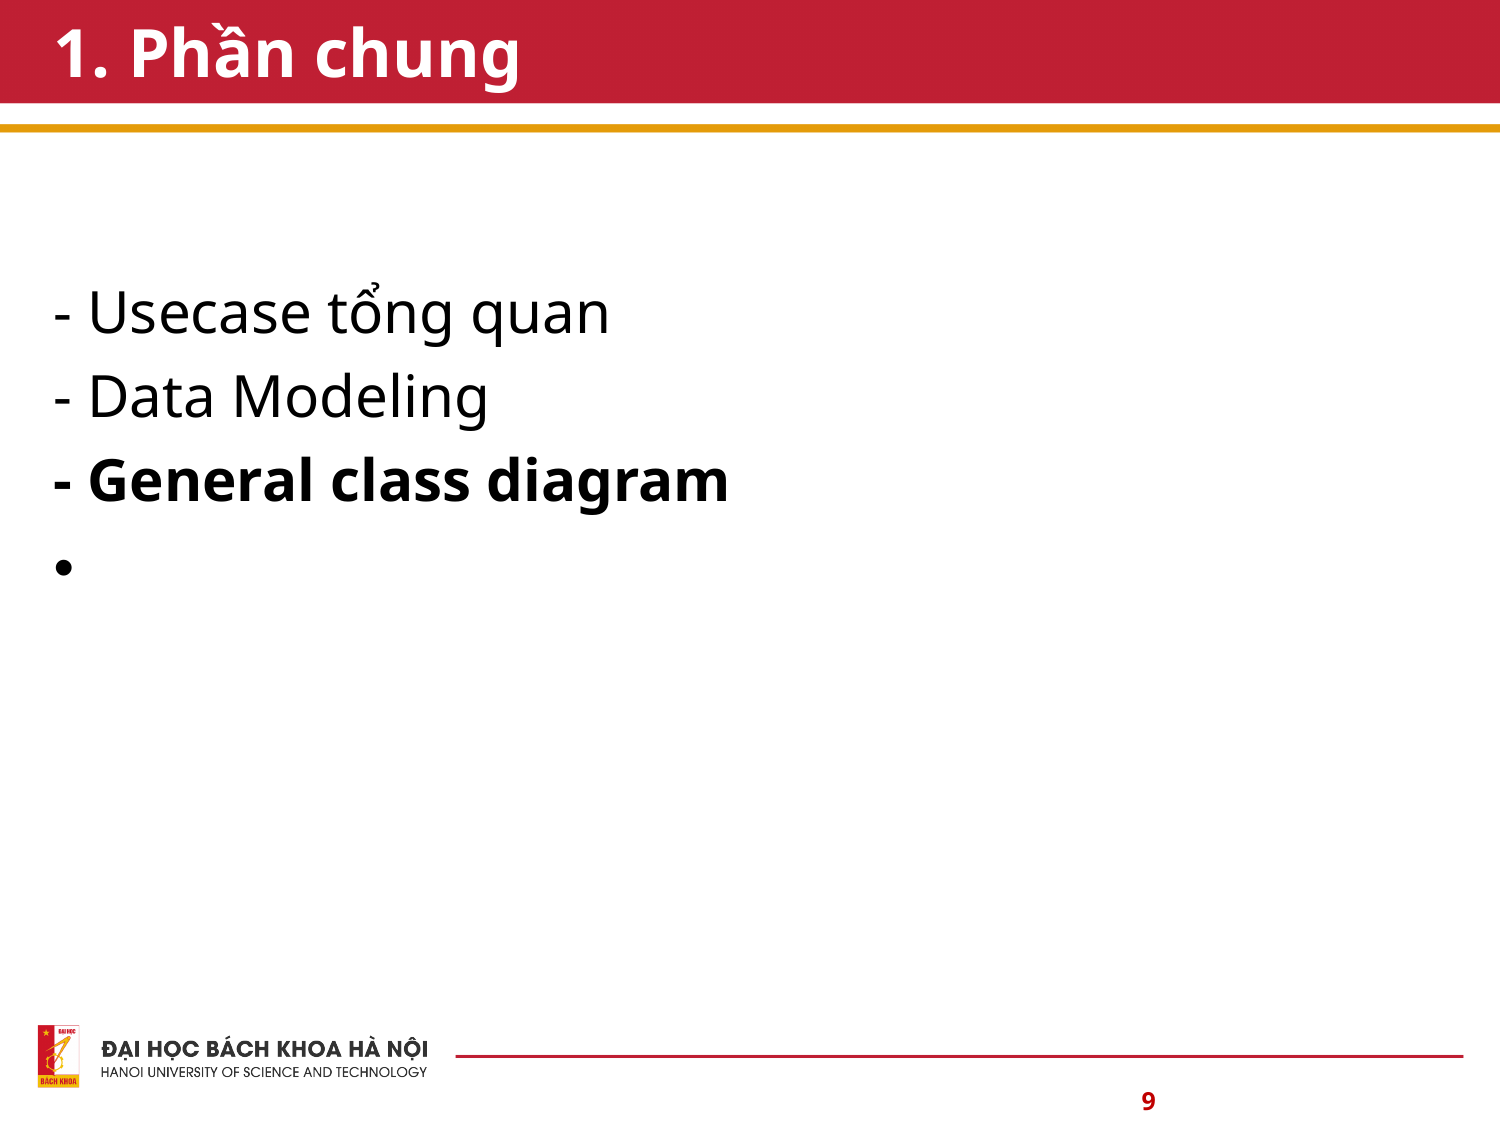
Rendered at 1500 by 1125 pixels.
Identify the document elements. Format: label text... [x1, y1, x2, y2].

text_box [1126, 1078, 1465, 1125]
title 1. Phần chung [38, 12, 1462, 87]
list - Usecase tổng quan - Data Modeling - General class diagram [38, 276, 1462, 1008]
